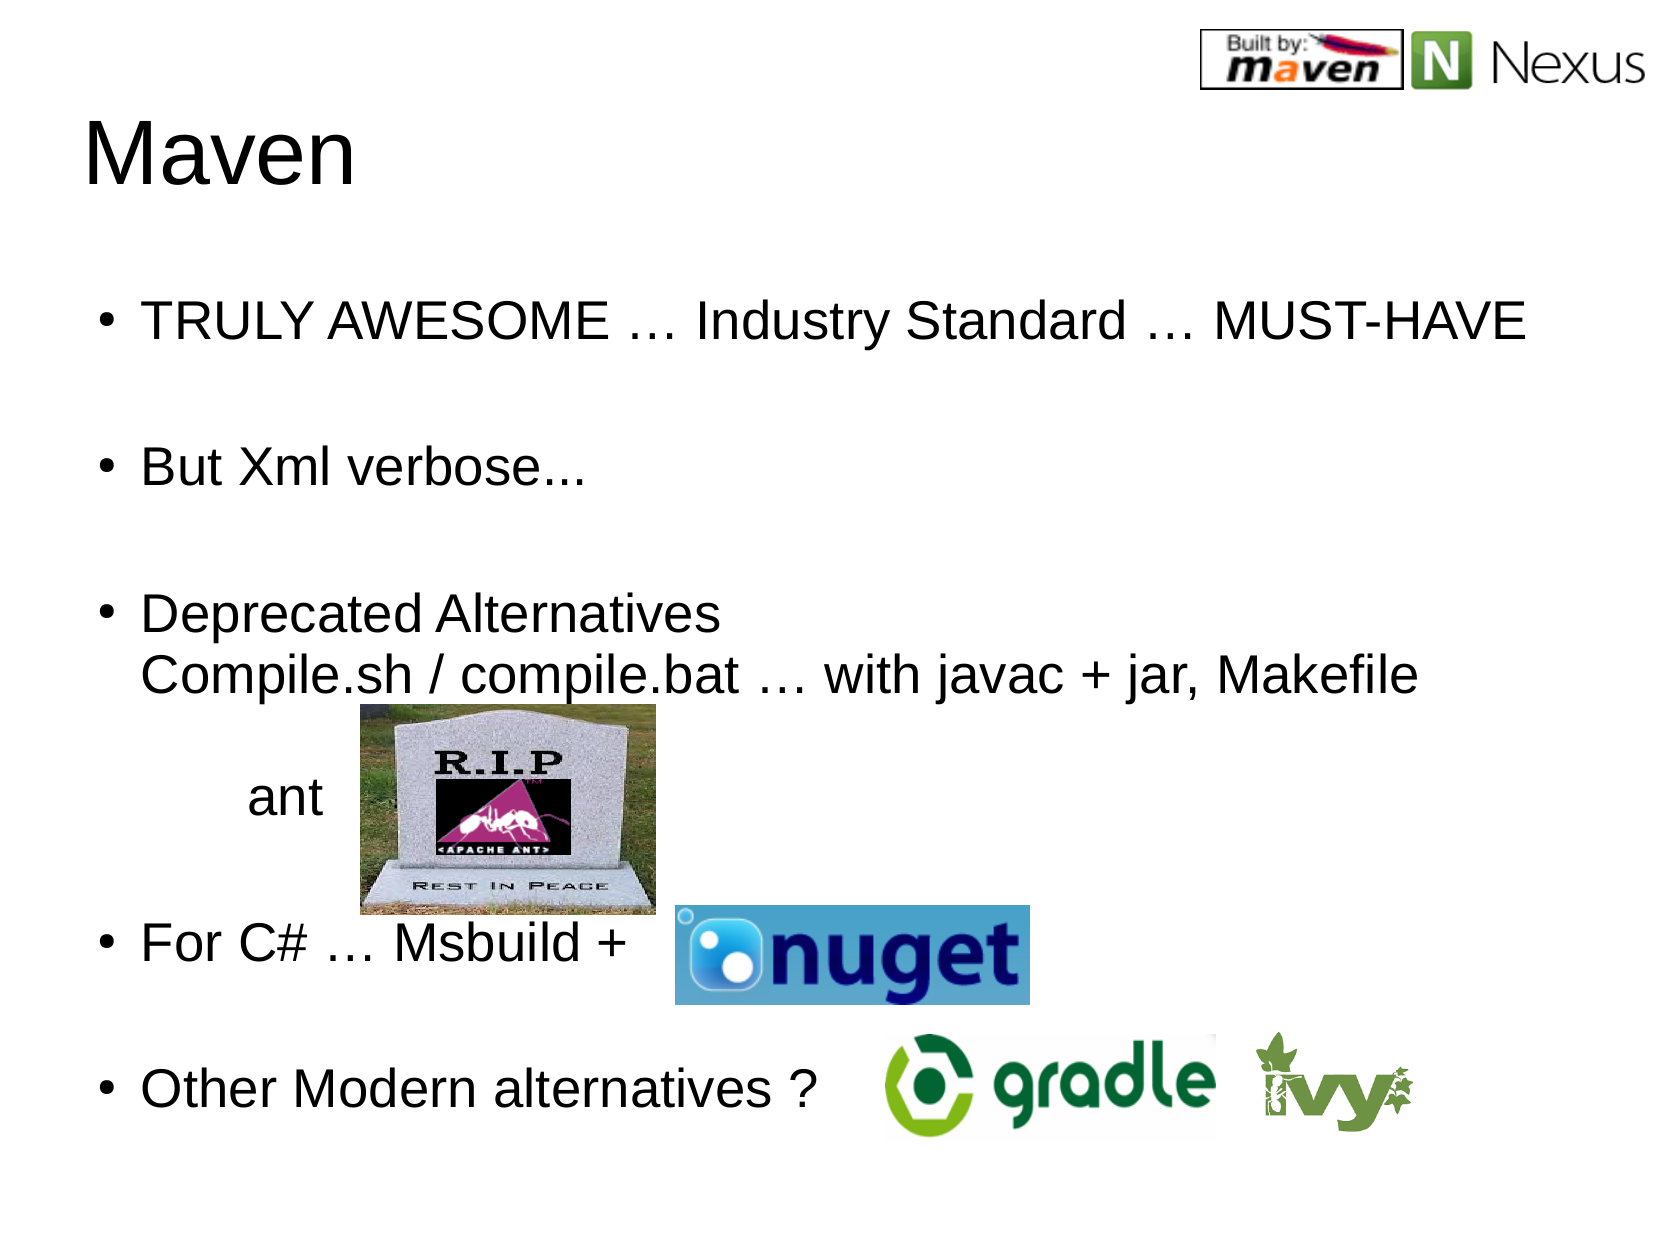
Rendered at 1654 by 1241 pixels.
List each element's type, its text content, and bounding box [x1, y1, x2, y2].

picture [360, 704, 656, 916]
picture [1245, 1019, 1426, 1141]
title Maven [82, 49, 1571, 257]
picture [675, 905, 1030, 1006]
picture [885, 1034, 1216, 1141]
list TRULY AWESOME … Industry Standard … MUST-HAVE But Xml verbose... Deprecated Alternatives Compile.sh / compile.bat … with javac + jar, Makefile ant For C# … Msbuild + Other Modern alternatives ? [82, 290, 1538, 1186]
picture [1410, 29, 1646, 91]
picture [1200, 29, 1404, 91]
